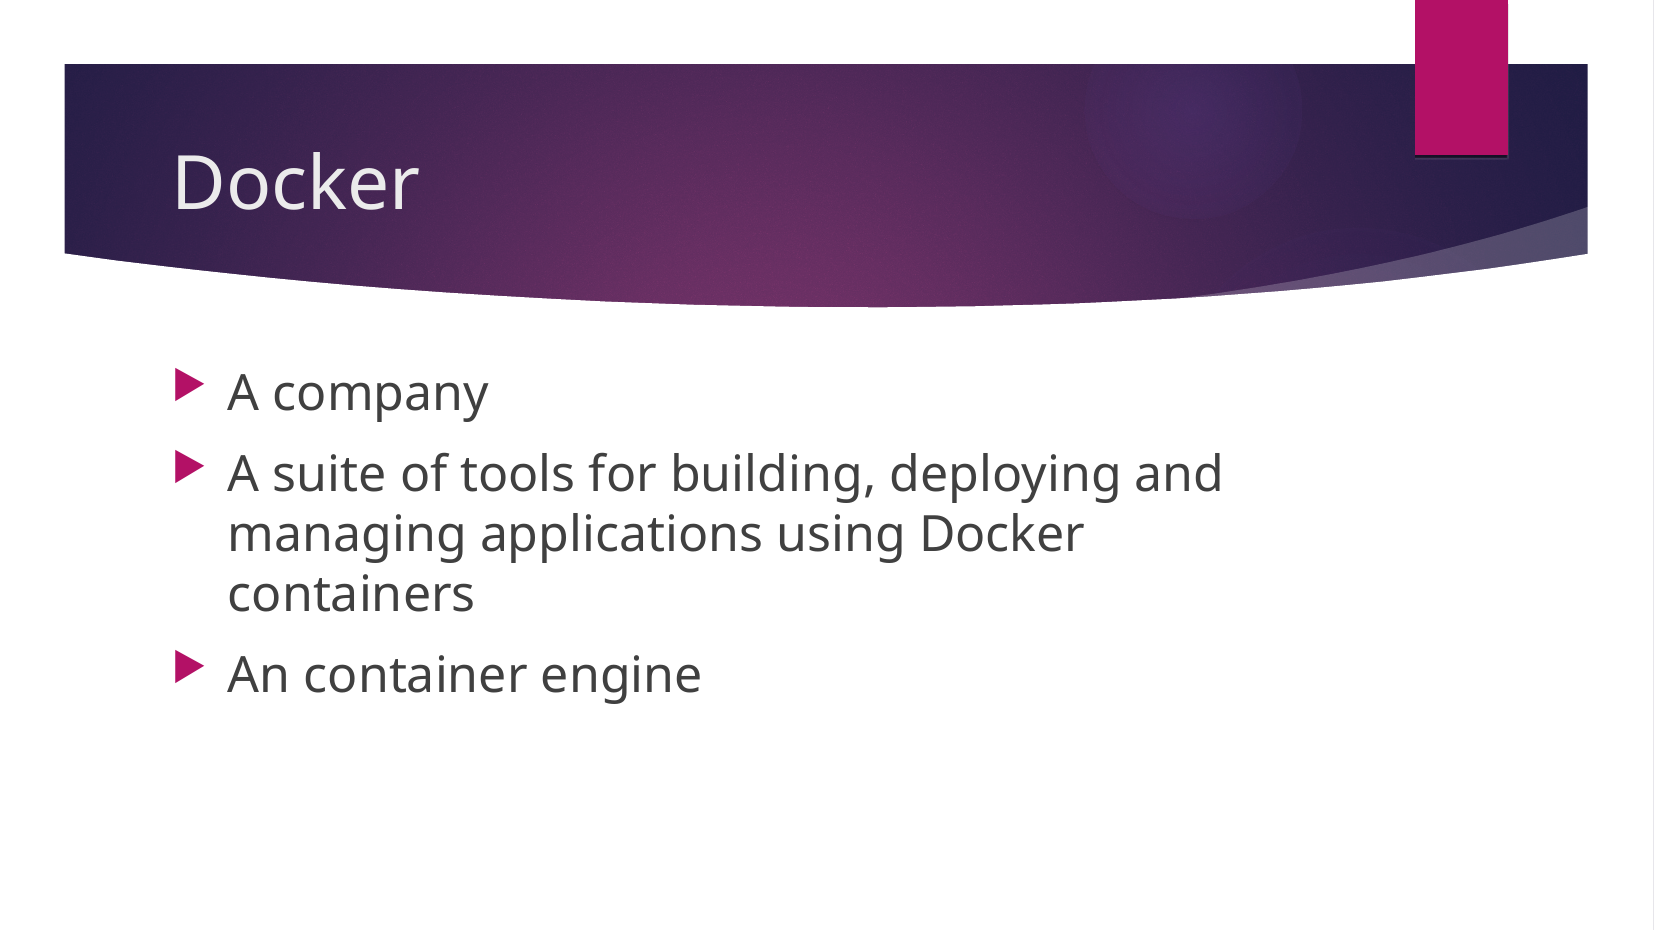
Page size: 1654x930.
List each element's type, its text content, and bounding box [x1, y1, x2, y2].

picture [65, 64, 1587, 307]
list Windows Server Guest OS [1213, 248, 1477, 296]
title Docker [156, 131, 1345, 228]
list A company A suite of tools for building, deploying and managing applications using Docker containers An container engine [156, 353, 1354, 817]
